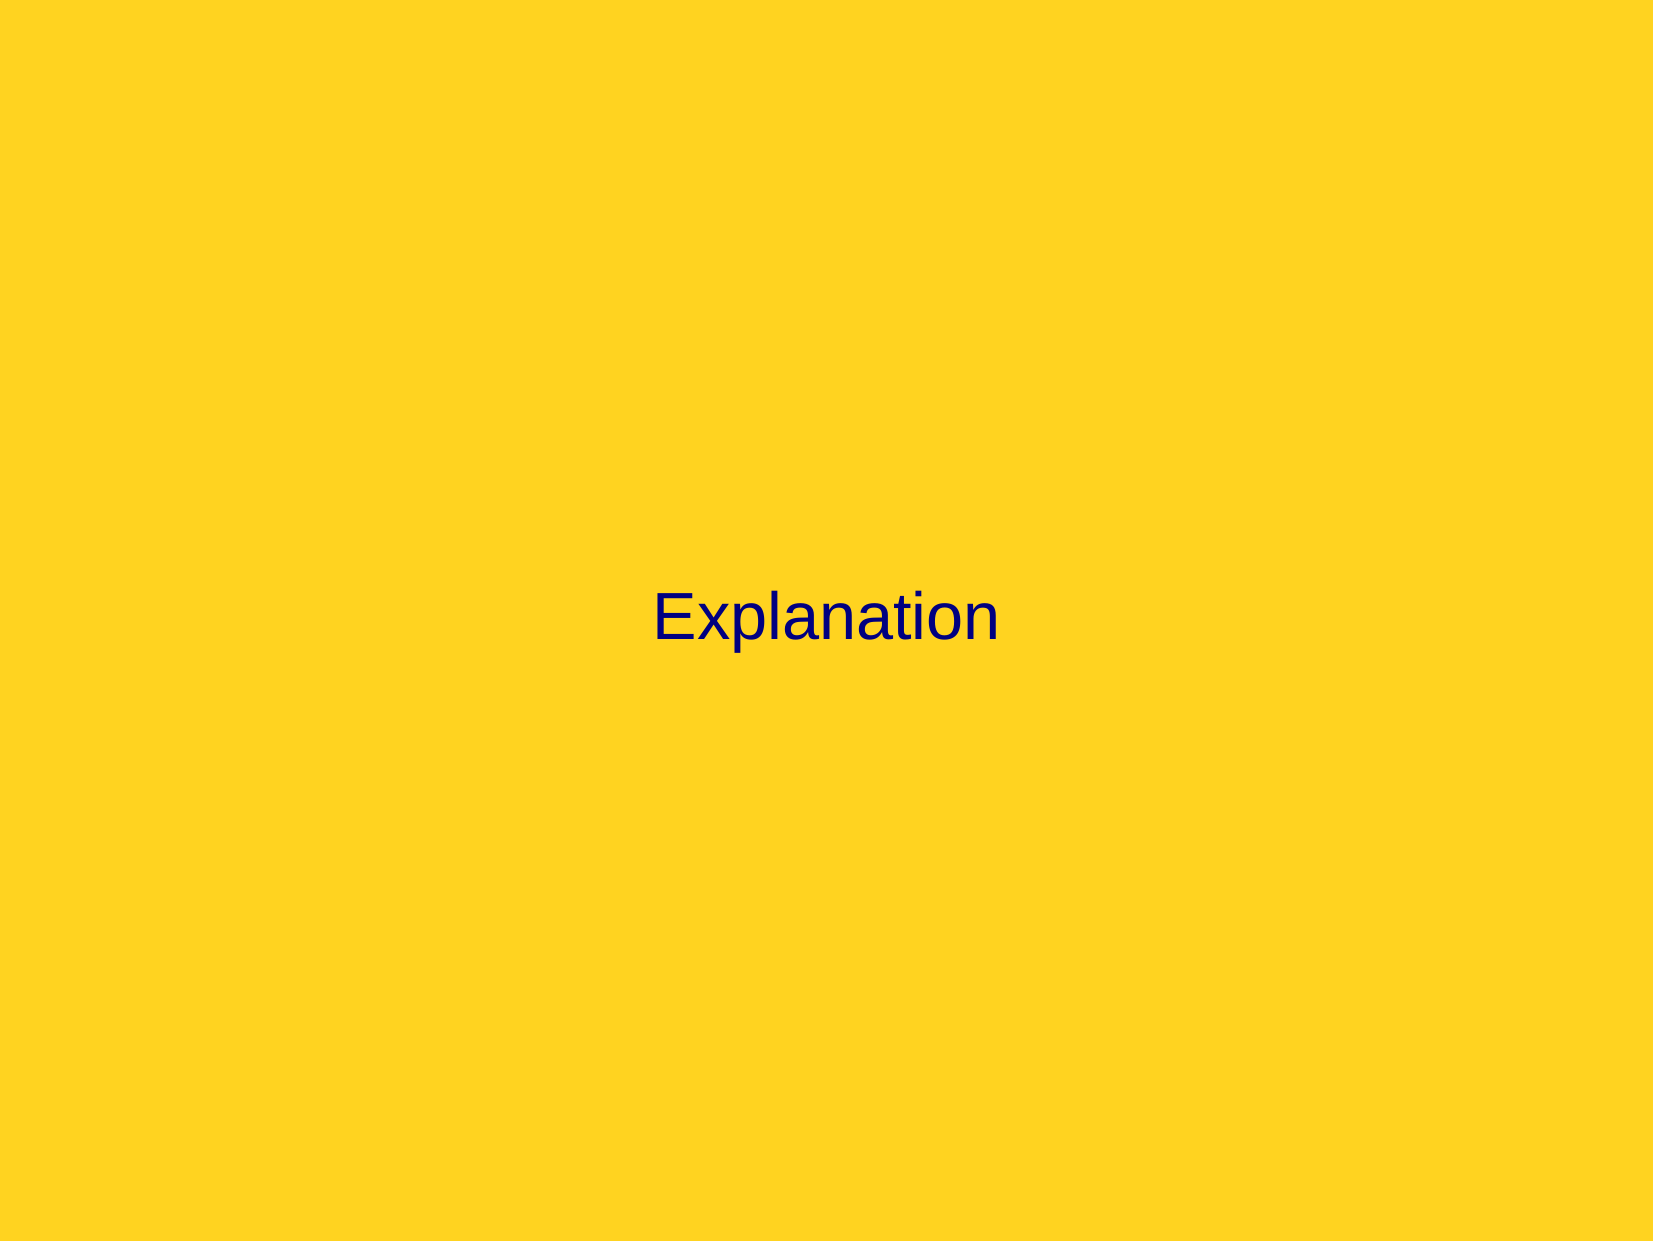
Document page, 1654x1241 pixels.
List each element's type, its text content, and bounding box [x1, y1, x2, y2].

subtitle Explanation [82, 49, 1571, 1109]
